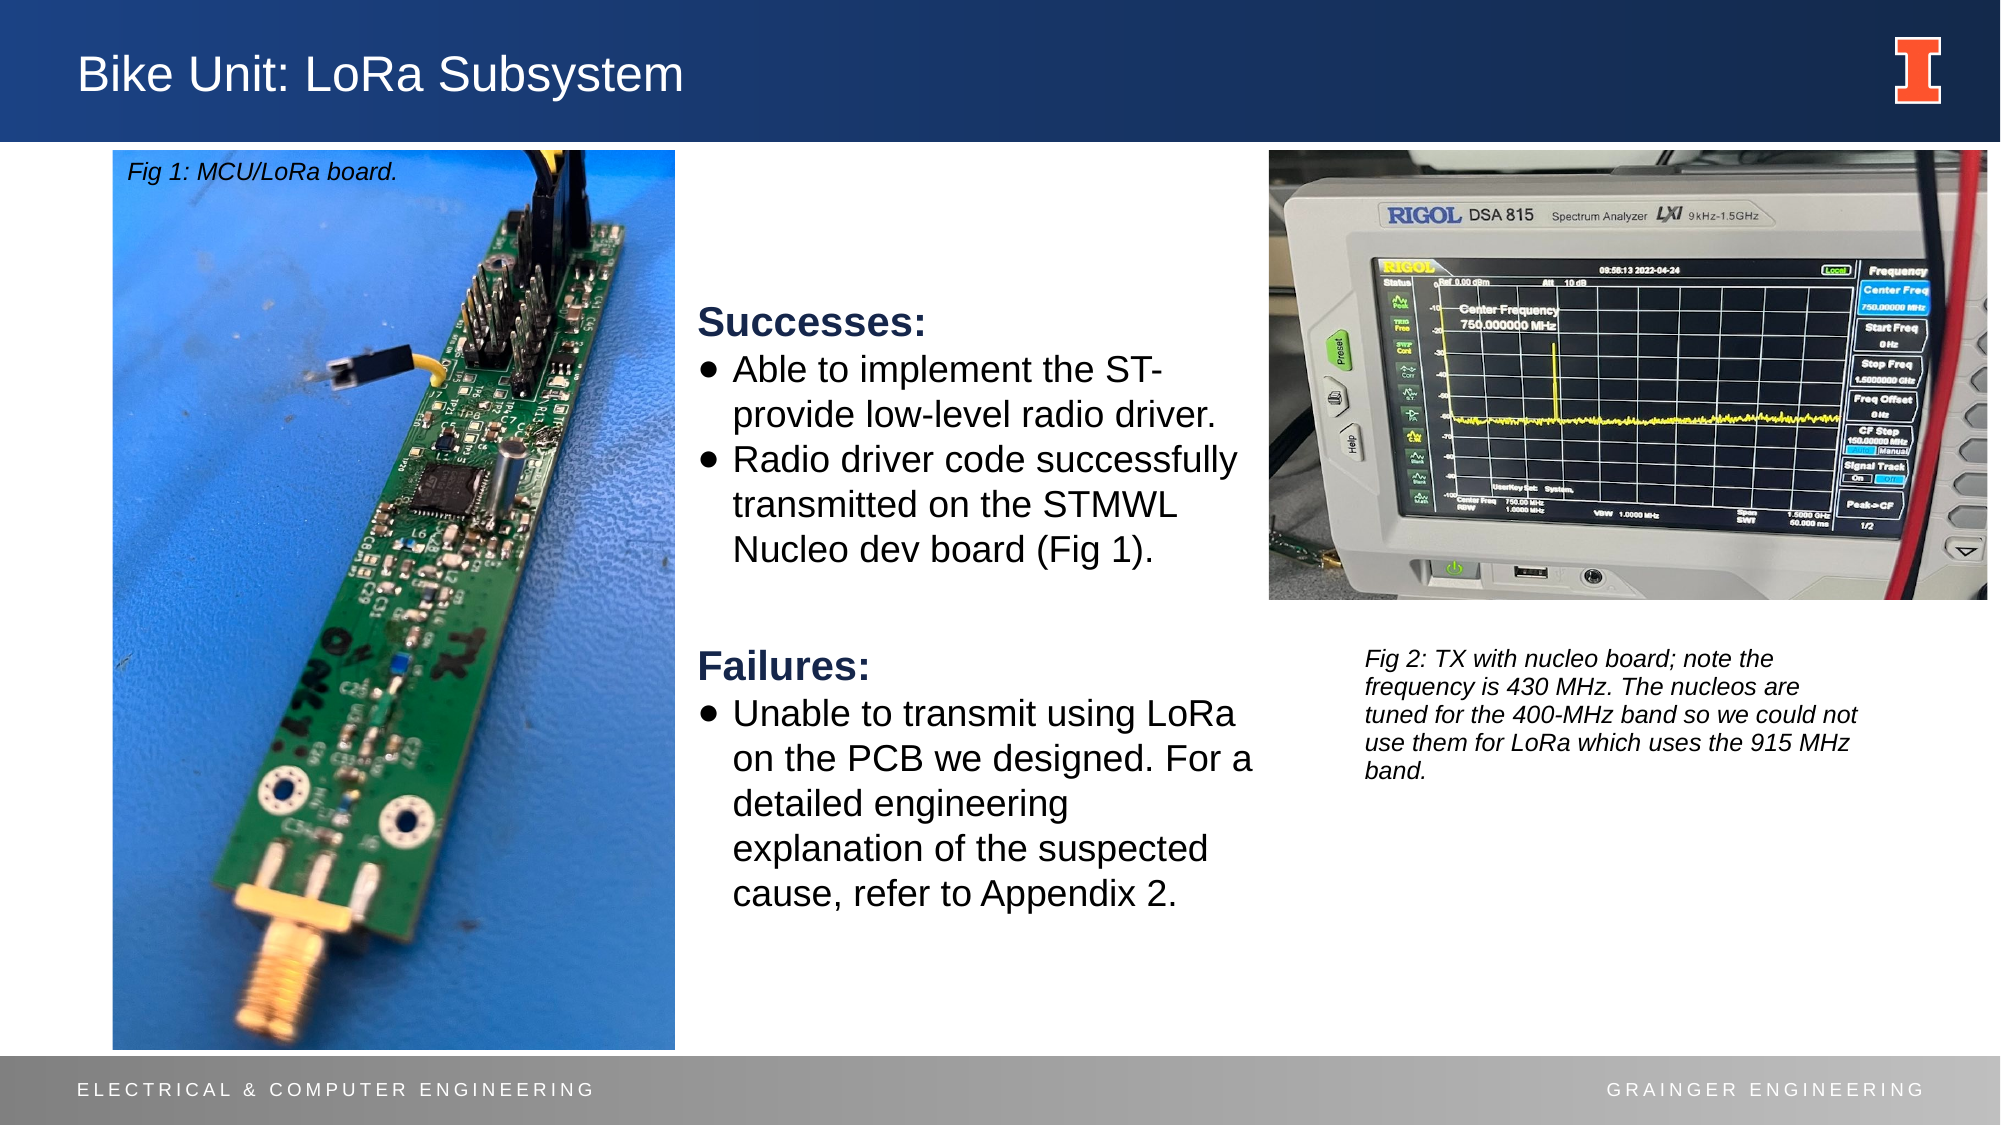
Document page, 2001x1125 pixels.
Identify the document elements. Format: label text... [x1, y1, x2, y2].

text_box ELECTRICAL & COMPUTER ENGINEERING [61, 1070, 1373, 1108]
picture [1268, 150, 1988, 601]
text_box Failures: Unable to transmit using LoRa on the PCB we designed. For a detailed engineering explanation of the suspected cause, refer to Appendix 2. [682, 631, 1283, 975]
text_box GRAINGER ENGINEERING [1531, 1070, 1938, 1108]
text_box [0, 1056, 2000, 1125]
text_box Fig 1: MCU/LoRa board. [112, 150, 414, 193]
picture [1895, 37, 1941, 104]
text_box Fig 2: TX with nucleo board; note the frequency is 430 MHz. The nucleos are tuned for the 400-MHz band so we could not use them for LoRa which uses the 915 MHz band. [1350, 637, 1876, 793]
text_box Bike Unit: LoRa Subsystem [61, 33, 1852, 109]
text_box Successes: Able to implement the ST-provide low-level radio driver. Radio driver code successfully transmitted on the STMWL Nucleo dev board (Fig 1). [682, 287, 1283, 631]
text_box [0, 0, 2000, 142]
picture [112, 149, 676, 1050]
